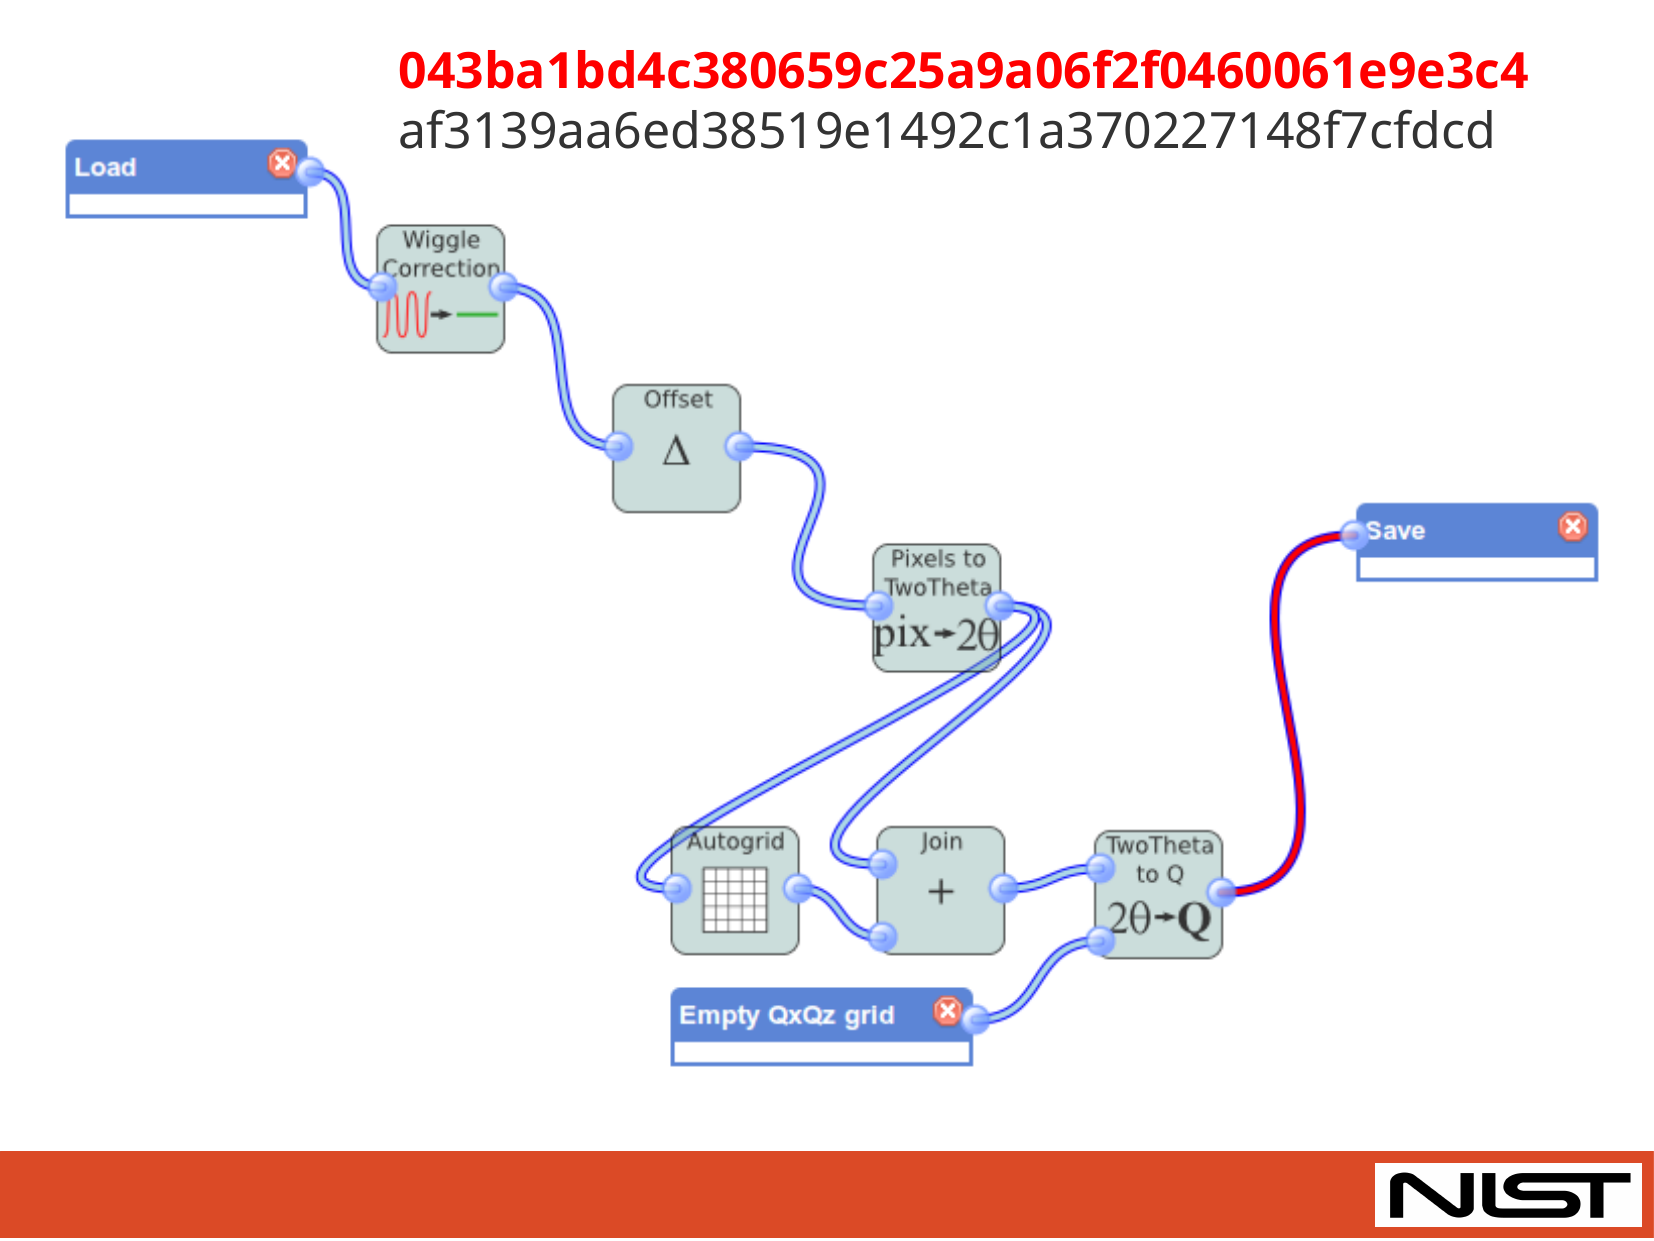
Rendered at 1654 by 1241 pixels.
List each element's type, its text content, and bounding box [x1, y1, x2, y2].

picture [0, 1151, 1654, 1238]
picture [60, 130, 1619, 1085]
text_box 043ba1bd4c380659c25a9a06f2f0460061e9e3c4 af3139aa6ed38519e1492c1a370227148f7cfdcd [383, 31, 1614, 167]
